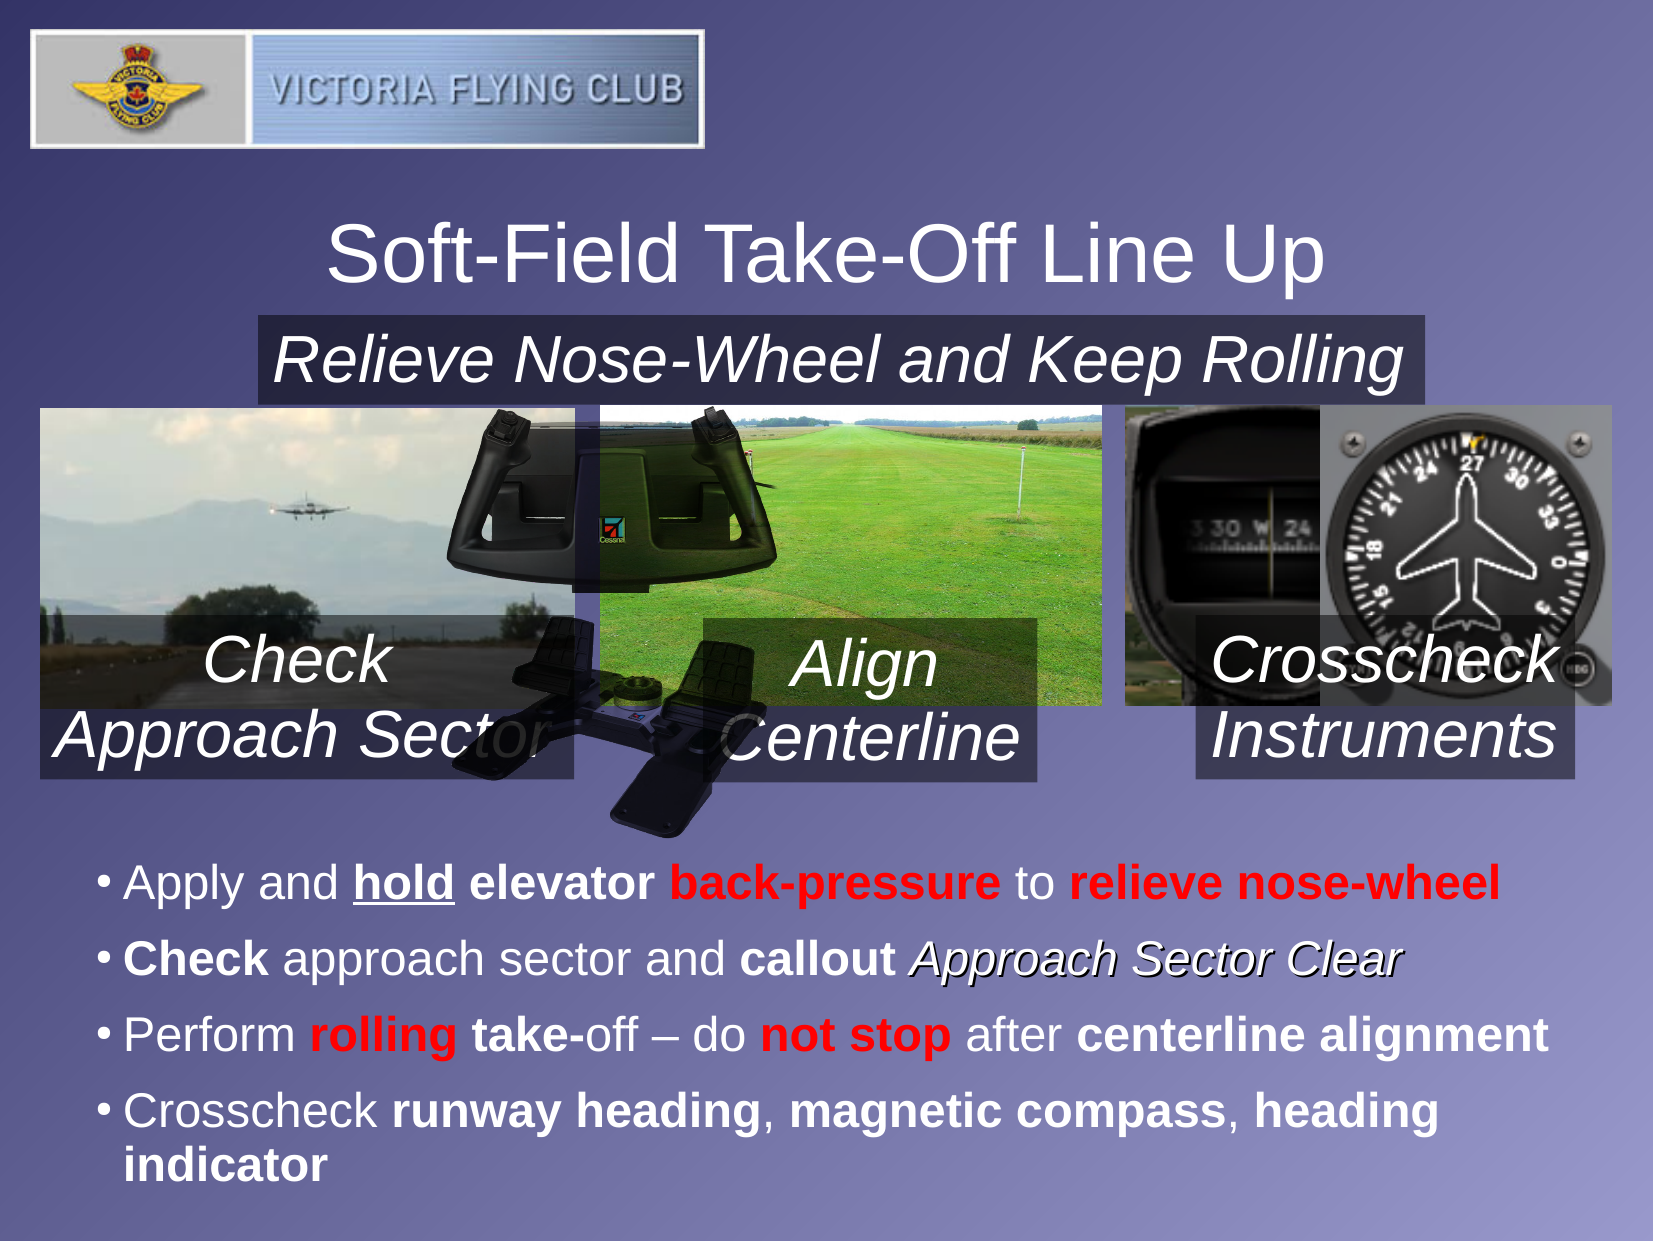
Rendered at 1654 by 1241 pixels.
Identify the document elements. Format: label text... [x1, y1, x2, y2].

text_box Check Approach Sector [40, 615, 450, 780]
text_box Relieve Nose-Wheel and Keep Rolling [258, 315, 1426, 405]
picture [40, 405, 1102, 841]
text_box Align Centerline [769, 618, 1038, 783]
title Soft-Field Take-Off Line Up [82, 150, 1571, 358]
text_box Crosscheck Instruments [1195, 615, 1576, 780]
picture [30, 29, 705, 149]
picture [1125, 405, 1612, 706]
list Apply and hold elevator back-pressure to relieve nose-wheel Check approach sector and callout Approach Sector Clear Perform rolling take-off – do not stop after centerline alignment Crosscheck runway heading, magnetic compass, heading indicator [82, 855, 1571, 1201]
